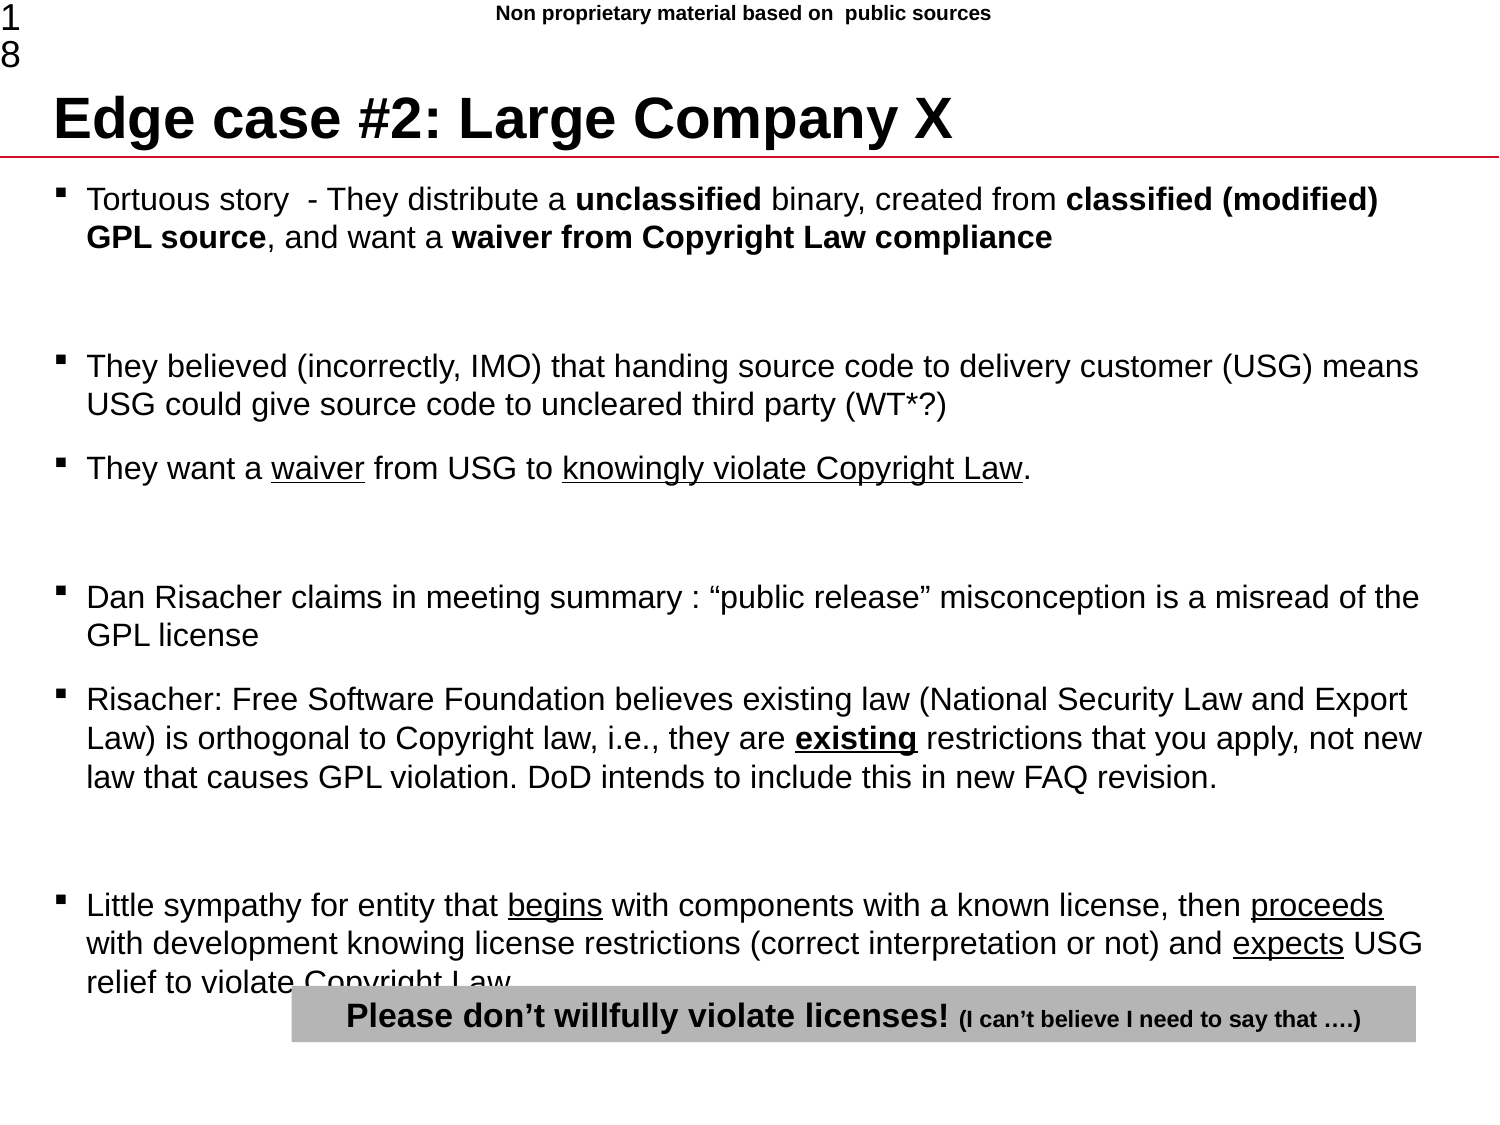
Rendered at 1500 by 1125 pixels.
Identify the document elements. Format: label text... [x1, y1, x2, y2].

text_box Please don’t willfully violate licenses! (I can’t believe I need to say that ….) [291, 985, 1416, 1043]
list Tortuous story - They distribute a unclassified binary, created from classified (modified) GPL source, and want a waiver from Copyright Law compliance They believed (incorrectly, IMO) that handing source code to delivery customer (USG) means USG could give source code to uncleared third party (WT*?) They want a waiver from USG to knowingly violate Copyright Law. Dan Risacher claims in meeting summary : “public release” misconception is a misread of the GPL license Risacher: Free Software Foundation believes existing law (National Security Law and Export Law) is orthogonal to Copyright law, i.e., they are existing restrictions that you apply, not new law that causes GPL violation. DoD intends to include this in new FAQ revision. Little sympathy for entity that begins with components with a known license, then proceeds with development knowing license restrictions (correct interpretation or not) and expects USG relief to violate Copyright Law [38, 170, 1461, 1011]
title Edge case #2: Large Company X [38, 35, 1225, 158]
